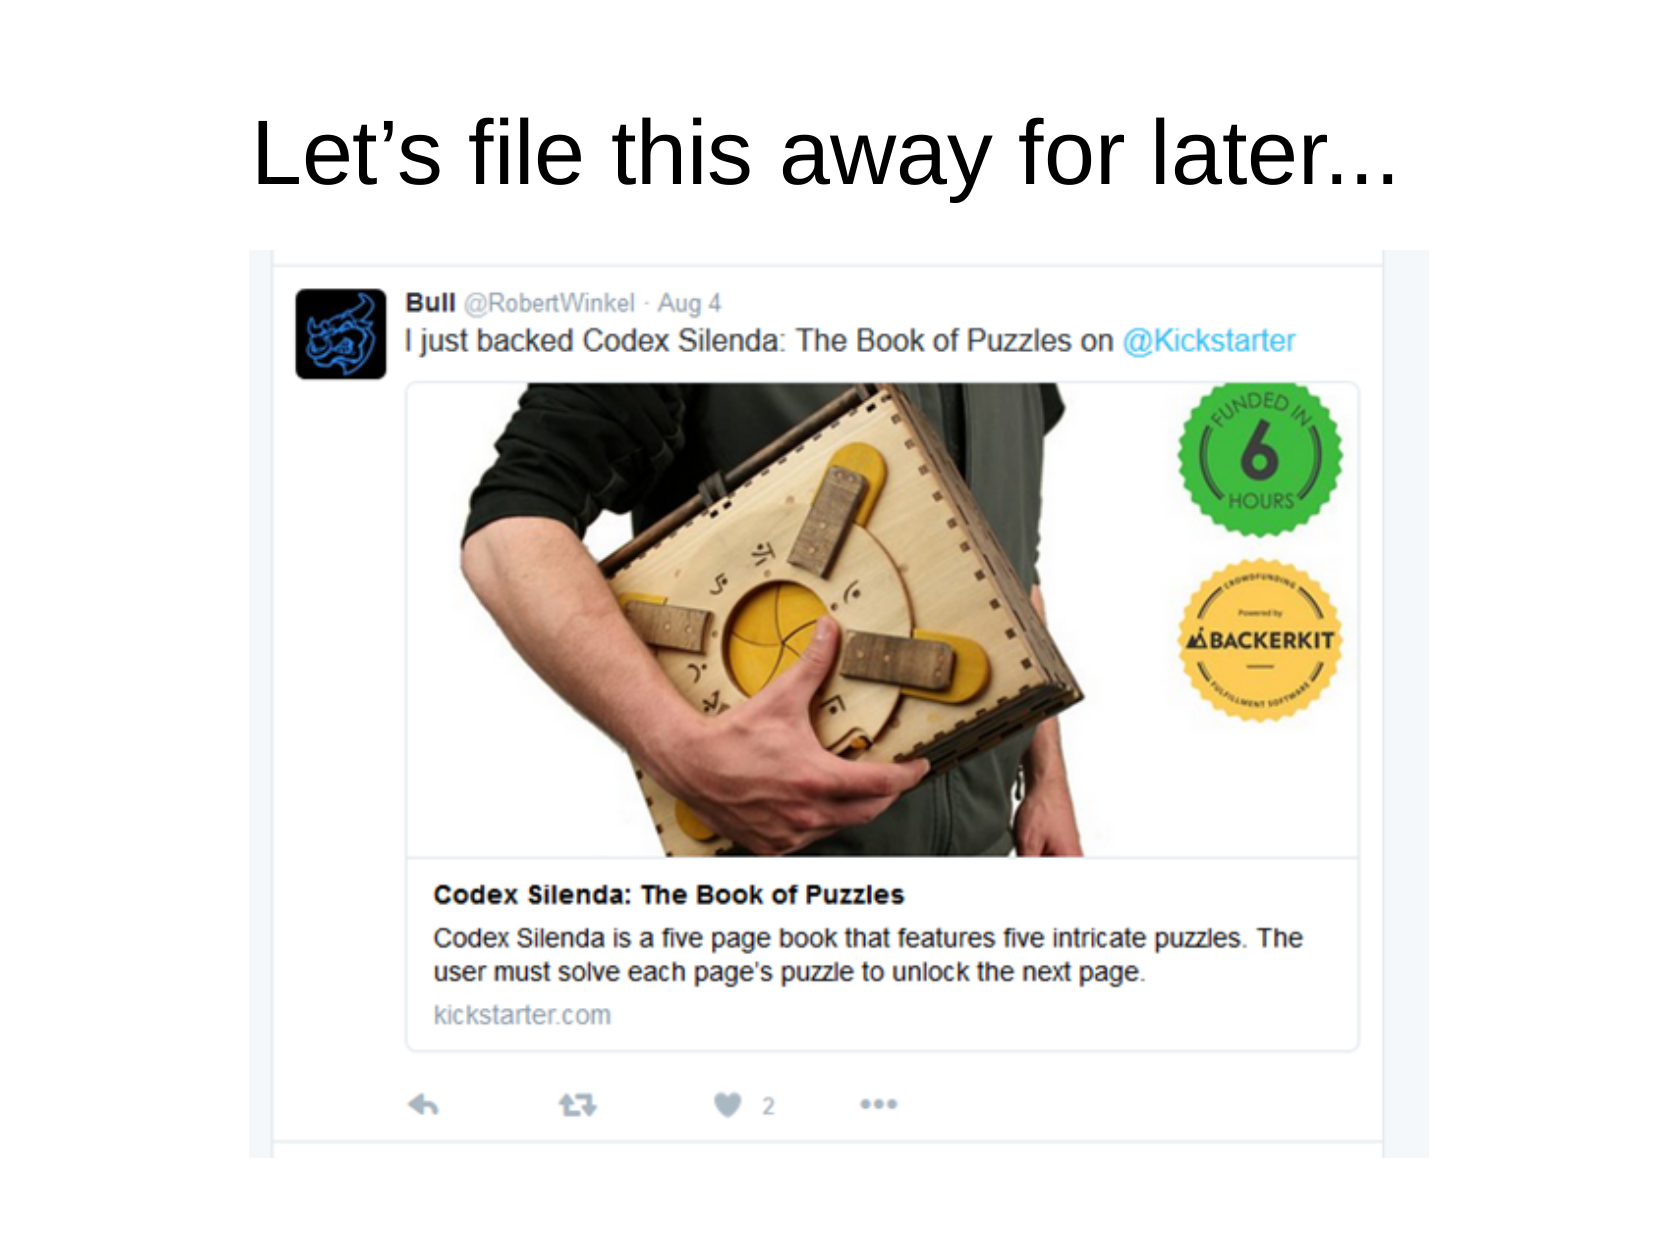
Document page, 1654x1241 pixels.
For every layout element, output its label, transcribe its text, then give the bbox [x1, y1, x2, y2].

title Let’s file this away for later... [82, 49, 1571, 257]
picture [248, 249, 1430, 1158]
